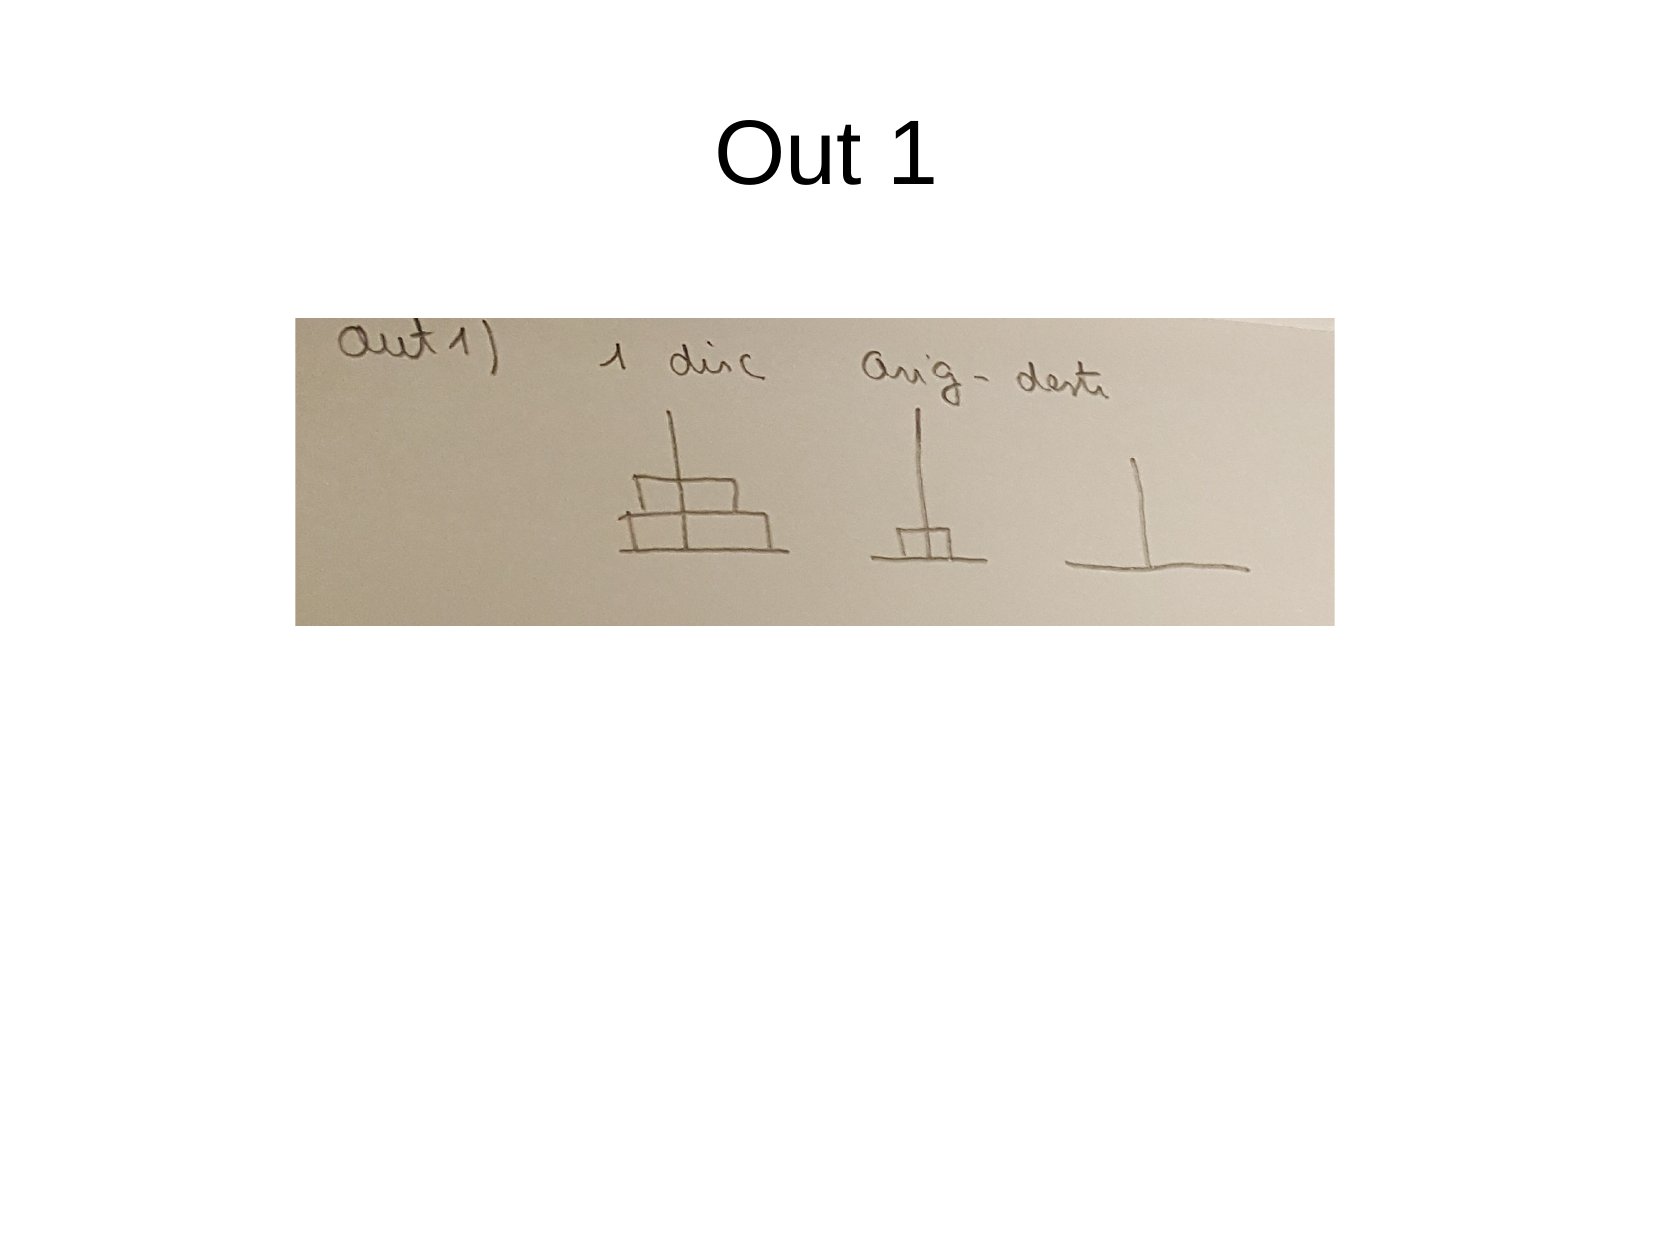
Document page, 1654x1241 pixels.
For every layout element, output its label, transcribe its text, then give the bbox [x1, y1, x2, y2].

title Out 1 [82, 49, 1571, 257]
picture [295, 318, 1335, 626]
